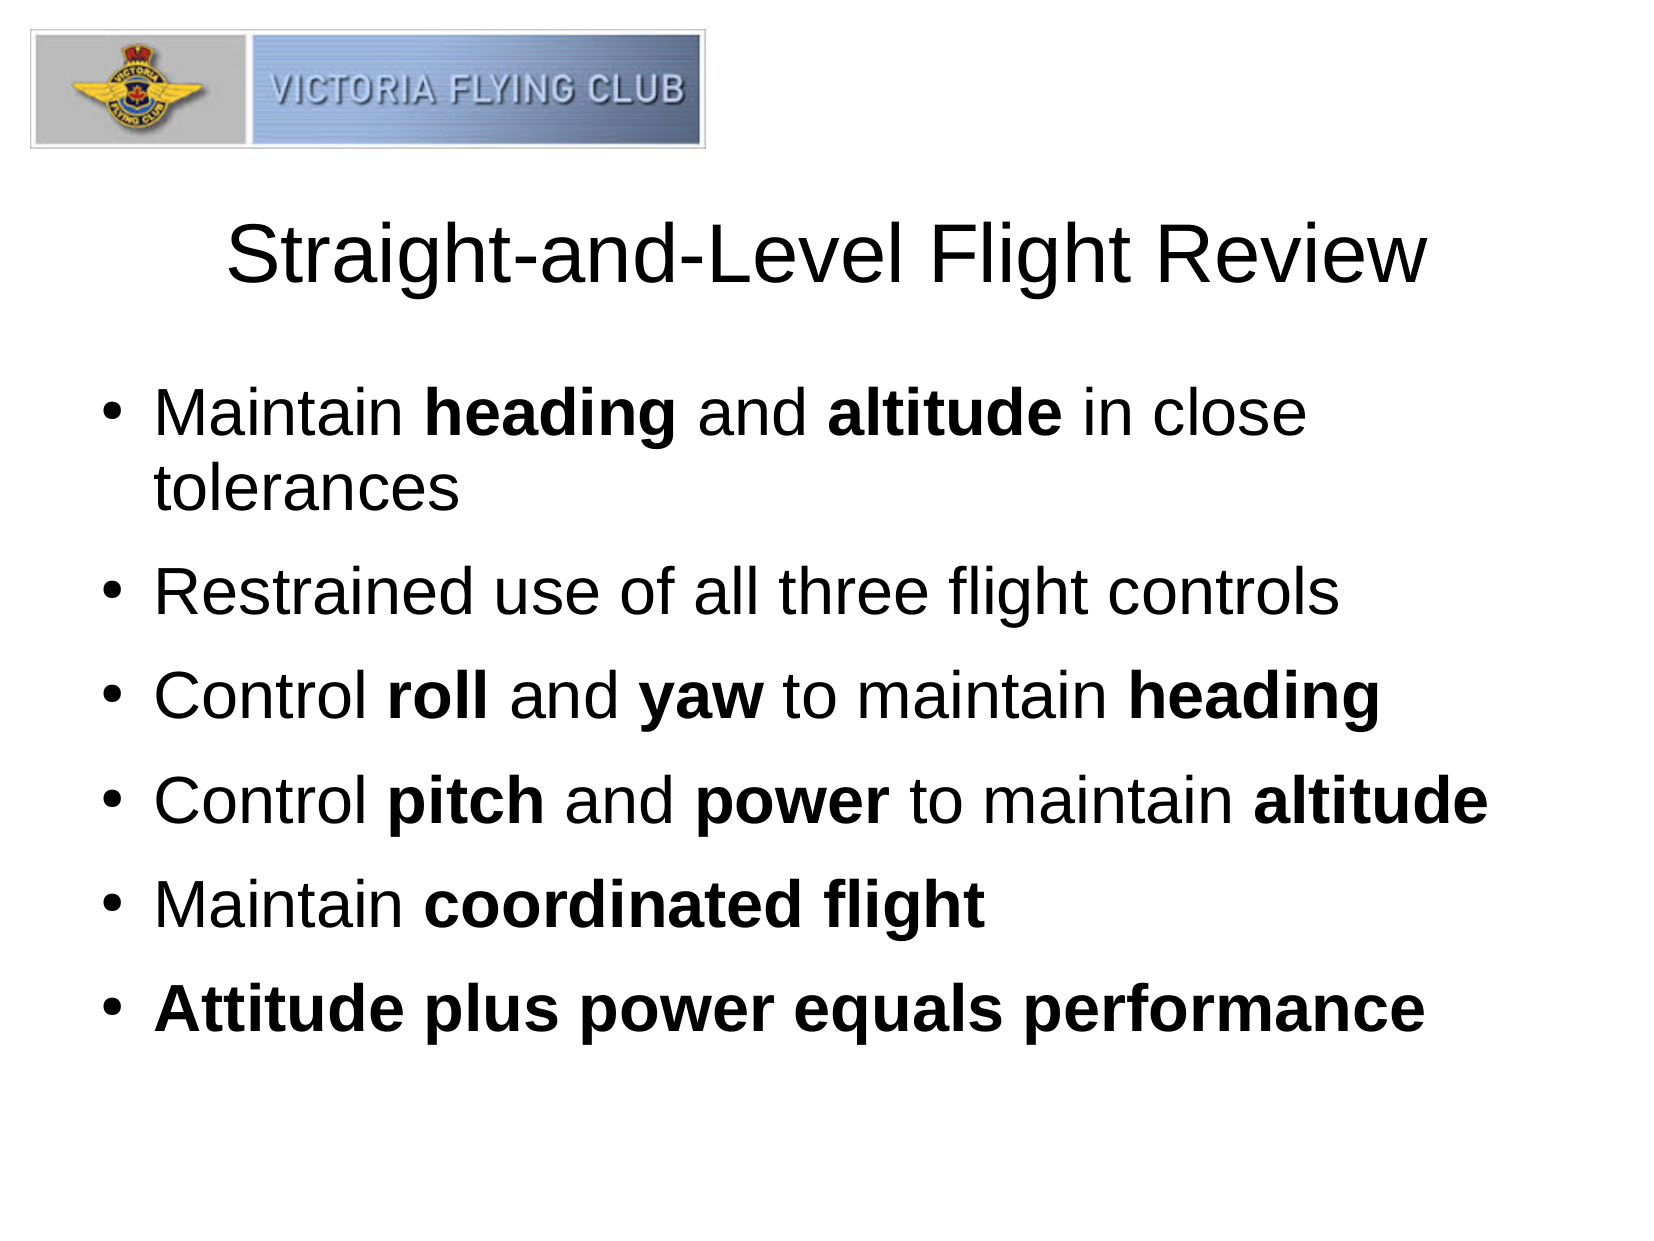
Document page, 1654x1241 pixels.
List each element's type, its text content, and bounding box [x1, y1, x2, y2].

title Straight-and-Level Flight Review [82, 150, 1571, 358]
picture [30, 29, 706, 149]
list Maintain heading and altitude in close tolerances Restrained use of all three flight controls Control roll and yaw to maintain heading Control pitch and power to maintain altitude Maintain coordinated flight Attitude plus power equals performance [82, 375, 1571, 1095]
